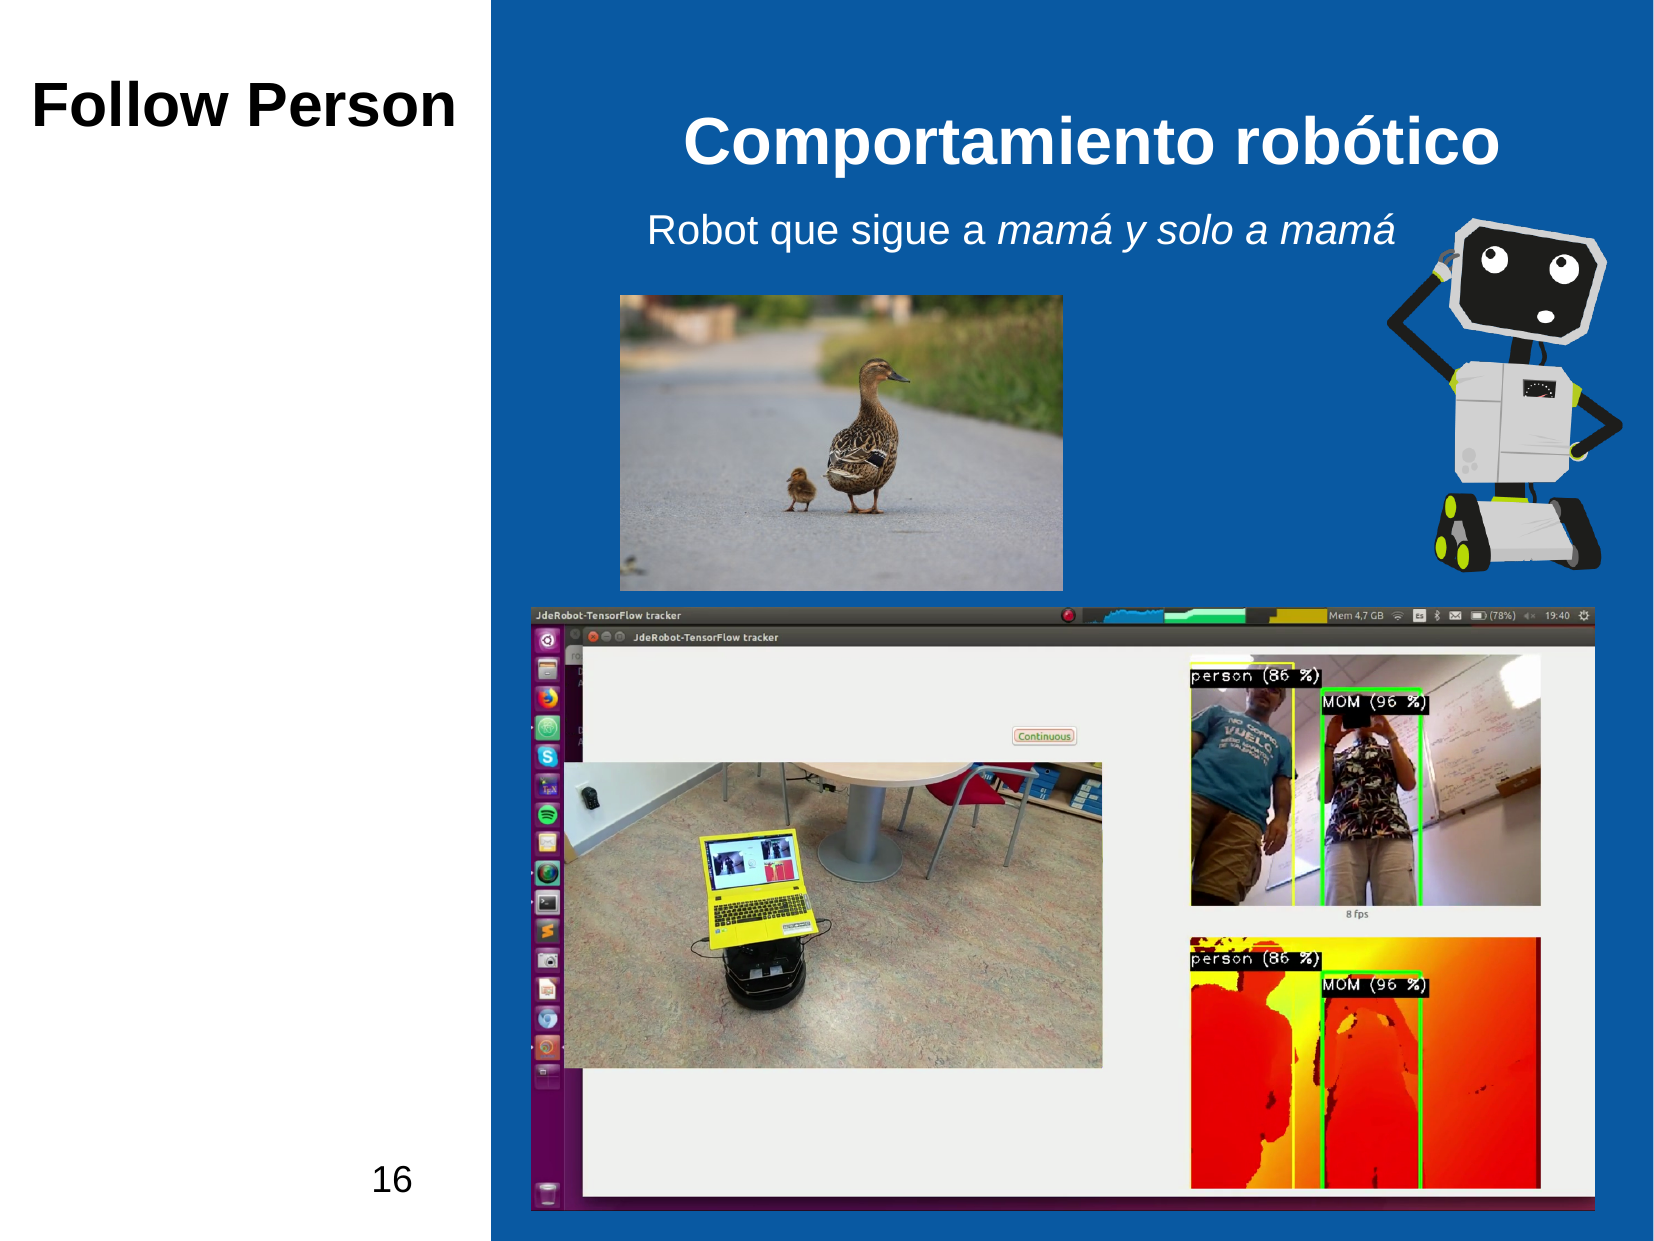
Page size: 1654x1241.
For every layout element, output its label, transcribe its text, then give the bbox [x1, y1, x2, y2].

picture [491, 0, 1654, 1241]
title Comportamiento robótico [679, 46, 1506, 206]
title Follow Person [0, 30, 505, 181]
list Robot que sigue a mamá y solo a mamá [590, 206, 1595, 607]
